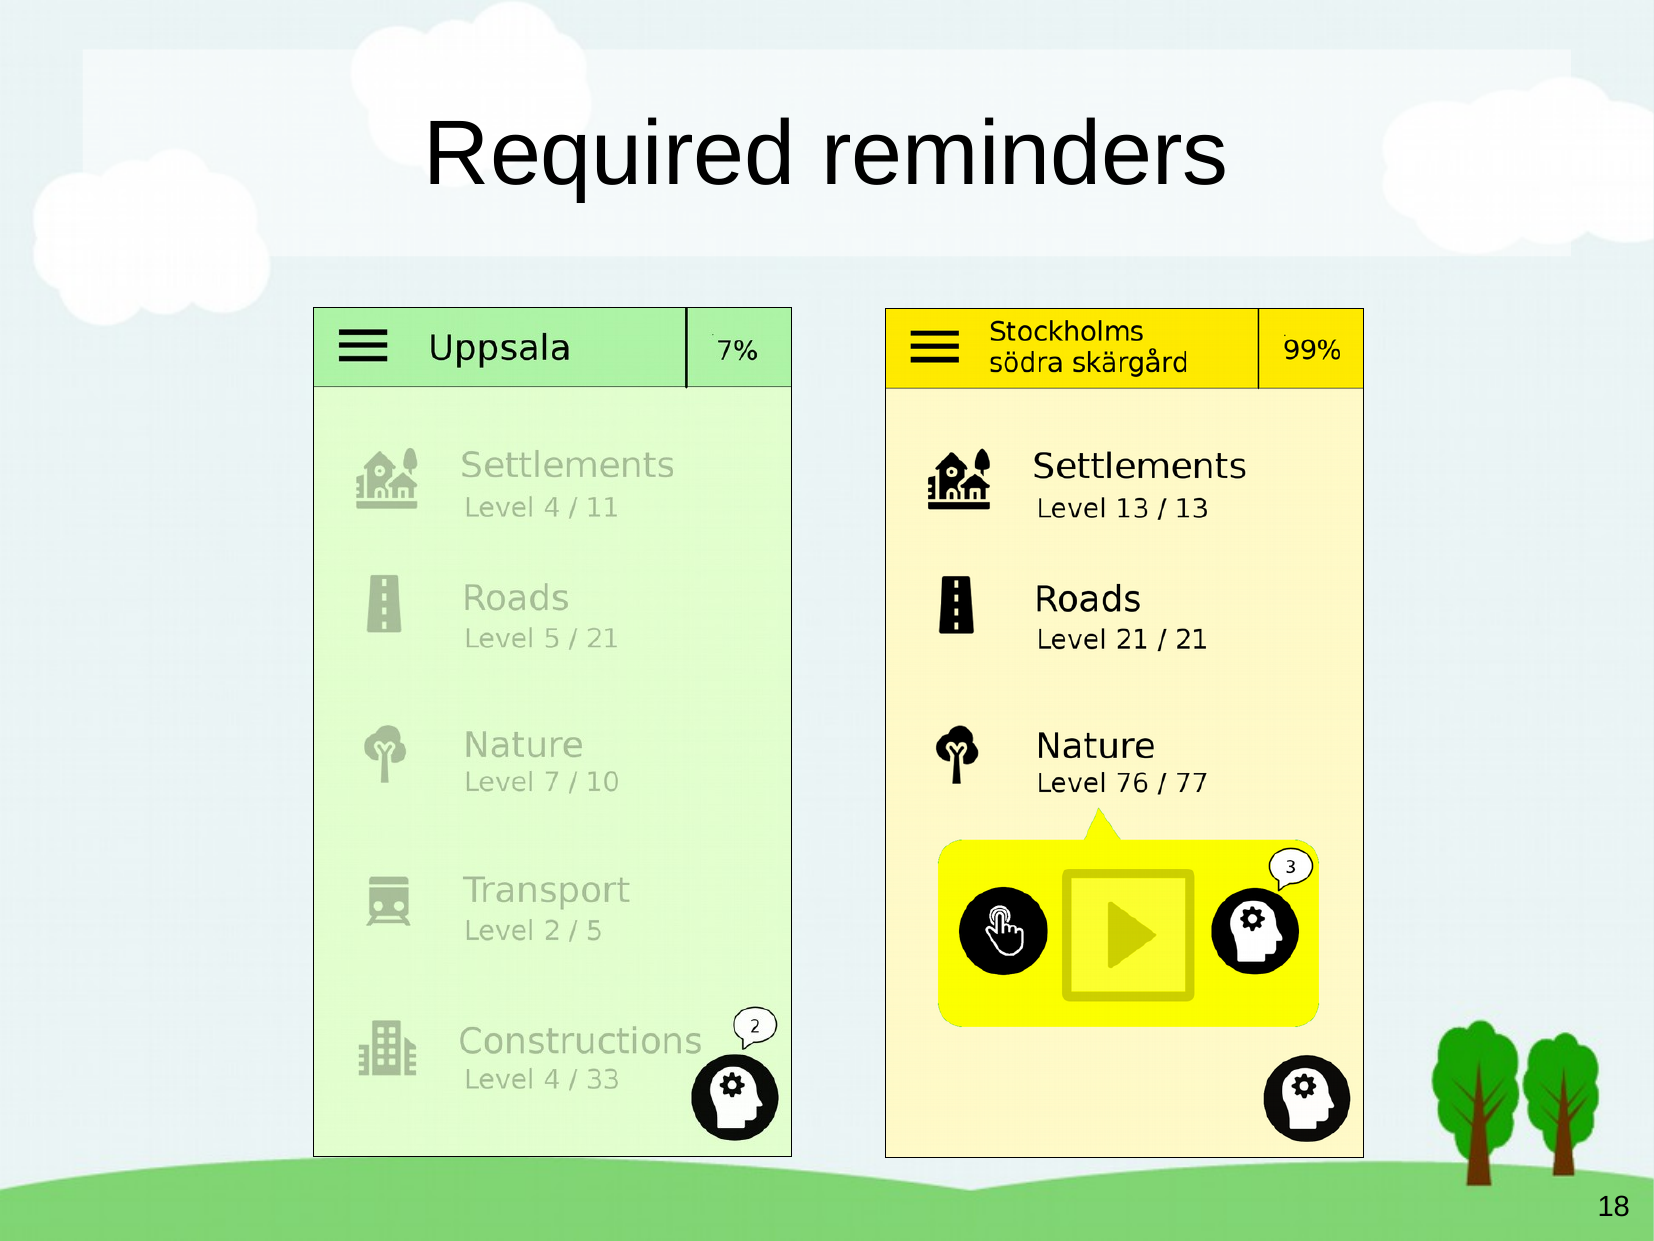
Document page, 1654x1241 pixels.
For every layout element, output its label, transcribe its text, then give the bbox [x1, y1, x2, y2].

picture [0, 0, 1654, 1241]
title Required reminders [82, 49, 1571, 257]
